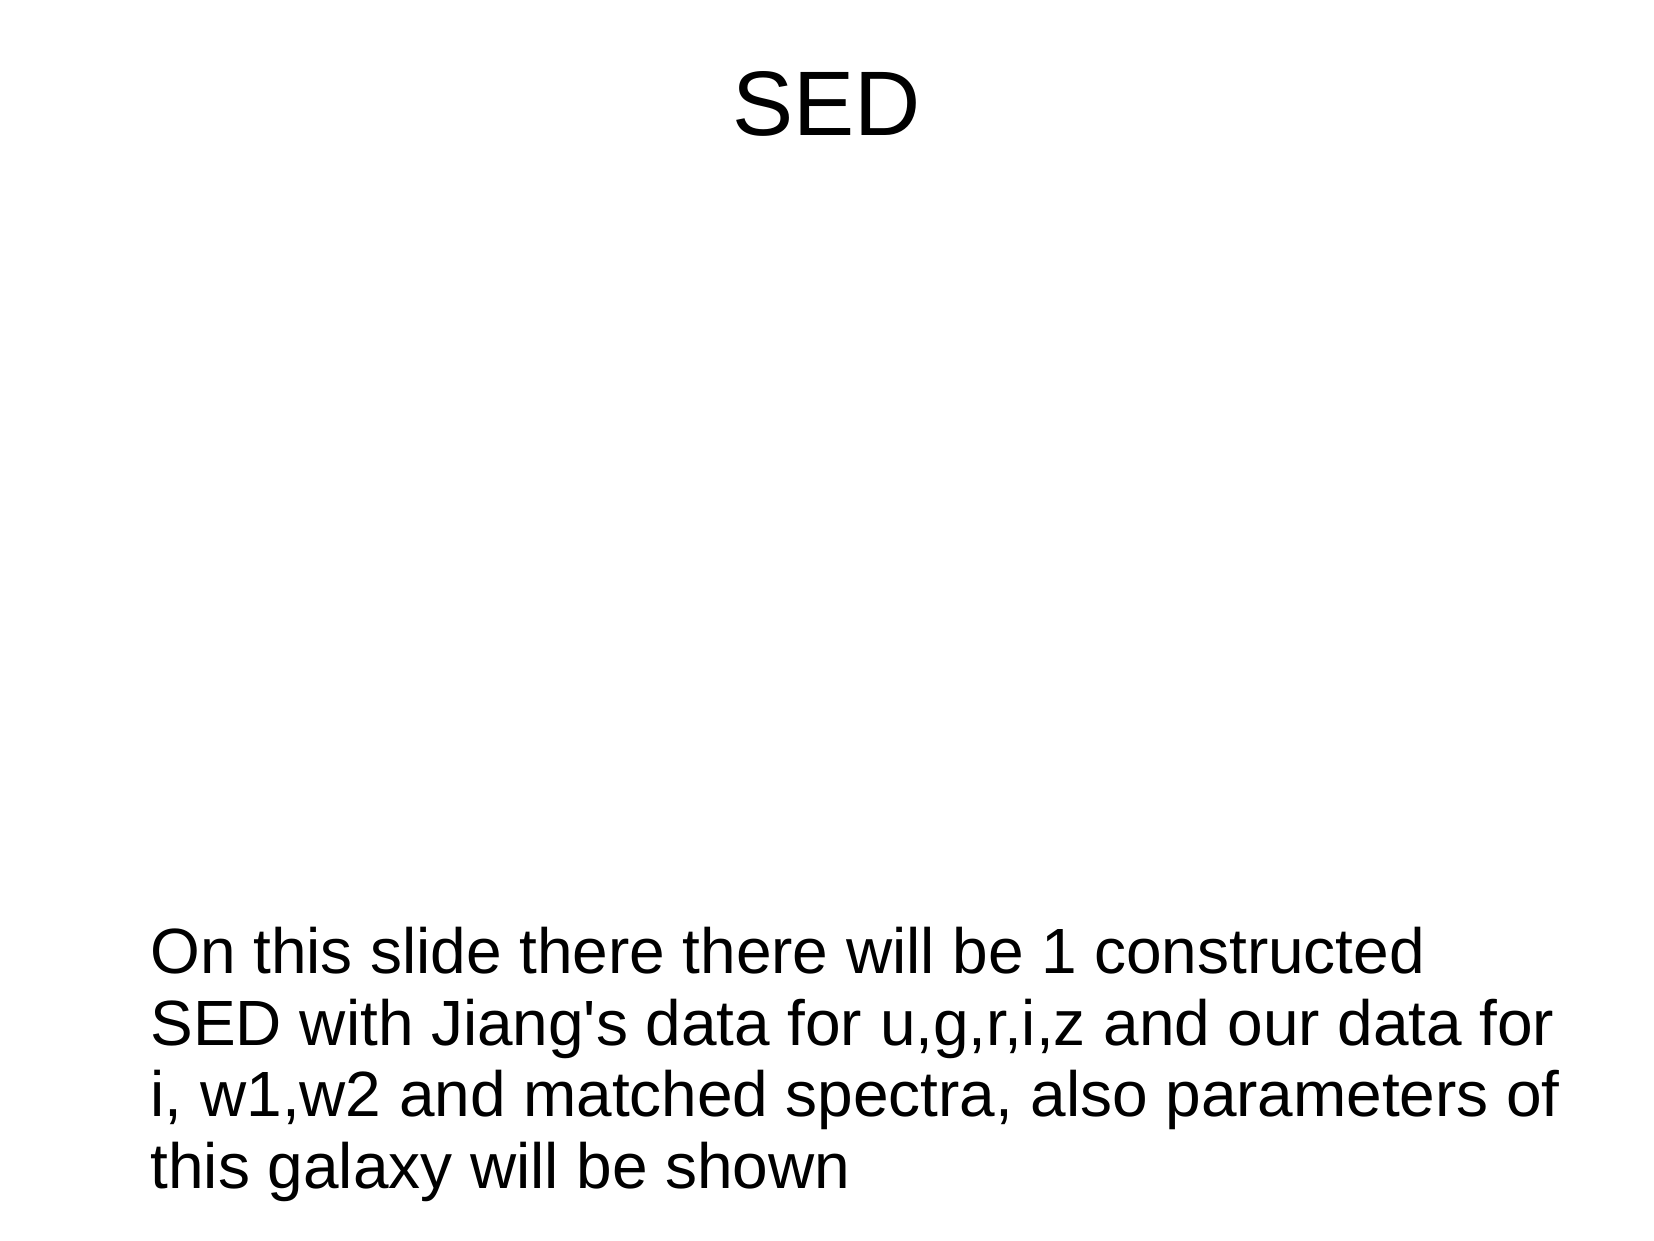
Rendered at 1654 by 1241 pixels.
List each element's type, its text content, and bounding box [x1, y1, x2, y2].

title SED [82, 0, 1571, 208]
list On this slide there there will be 1 constructed SED with Jiang's data for u,g,r,i,z and our data for i, w1,w2 and matched spectra, also parameters of this galaxy will be shown [82, 915, 1571, 1205]
